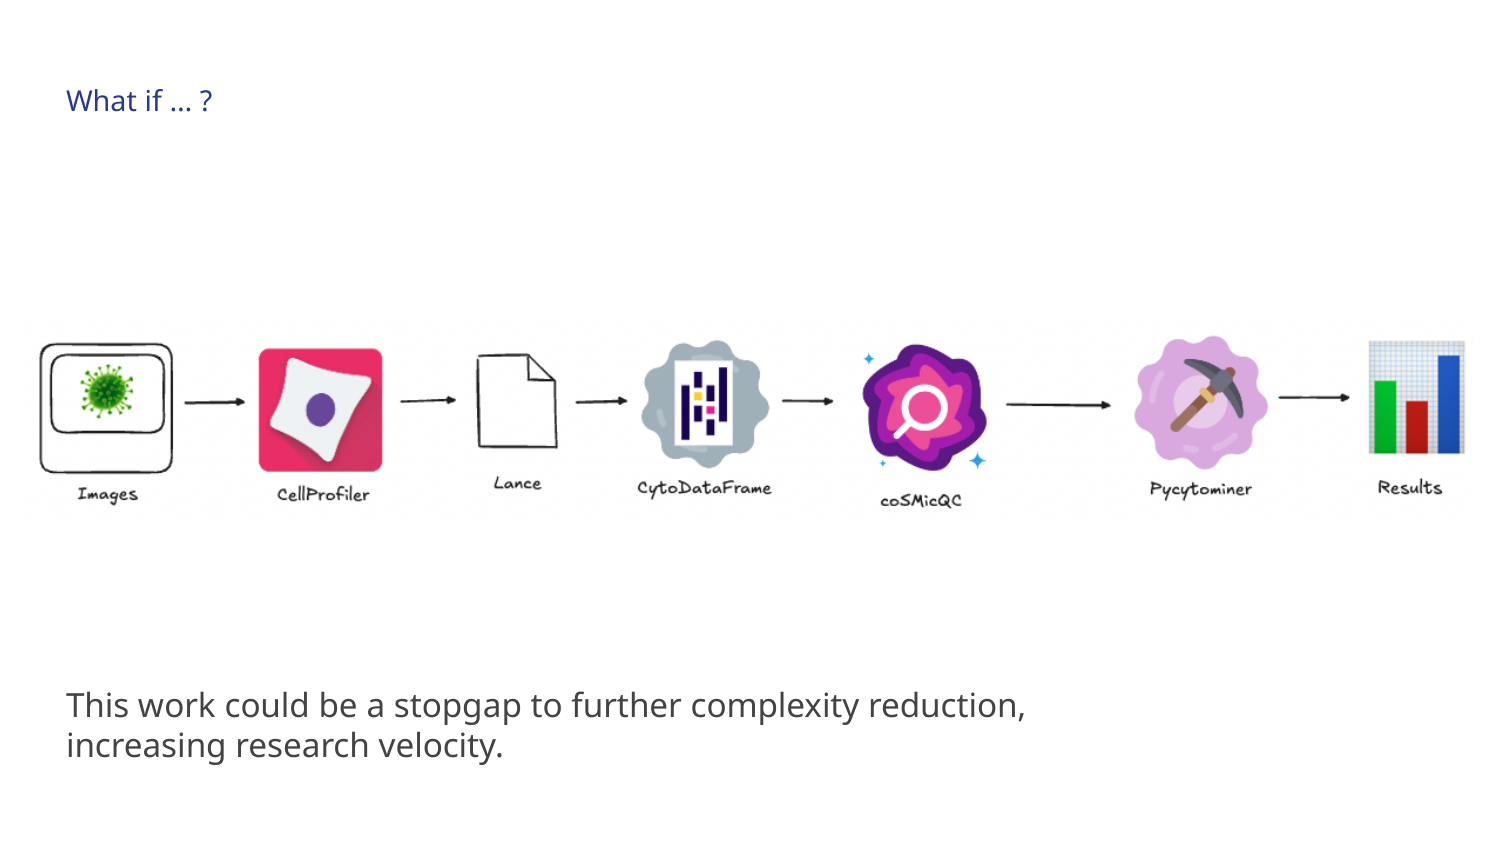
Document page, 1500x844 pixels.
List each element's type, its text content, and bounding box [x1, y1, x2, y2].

title What if … ? [51, 67, 1449, 167]
text_box This work could be a stopgap to further complexity reduction, increasing research velocity. [51, 669, 1494, 831]
picture [24, 318, 1475, 526]
